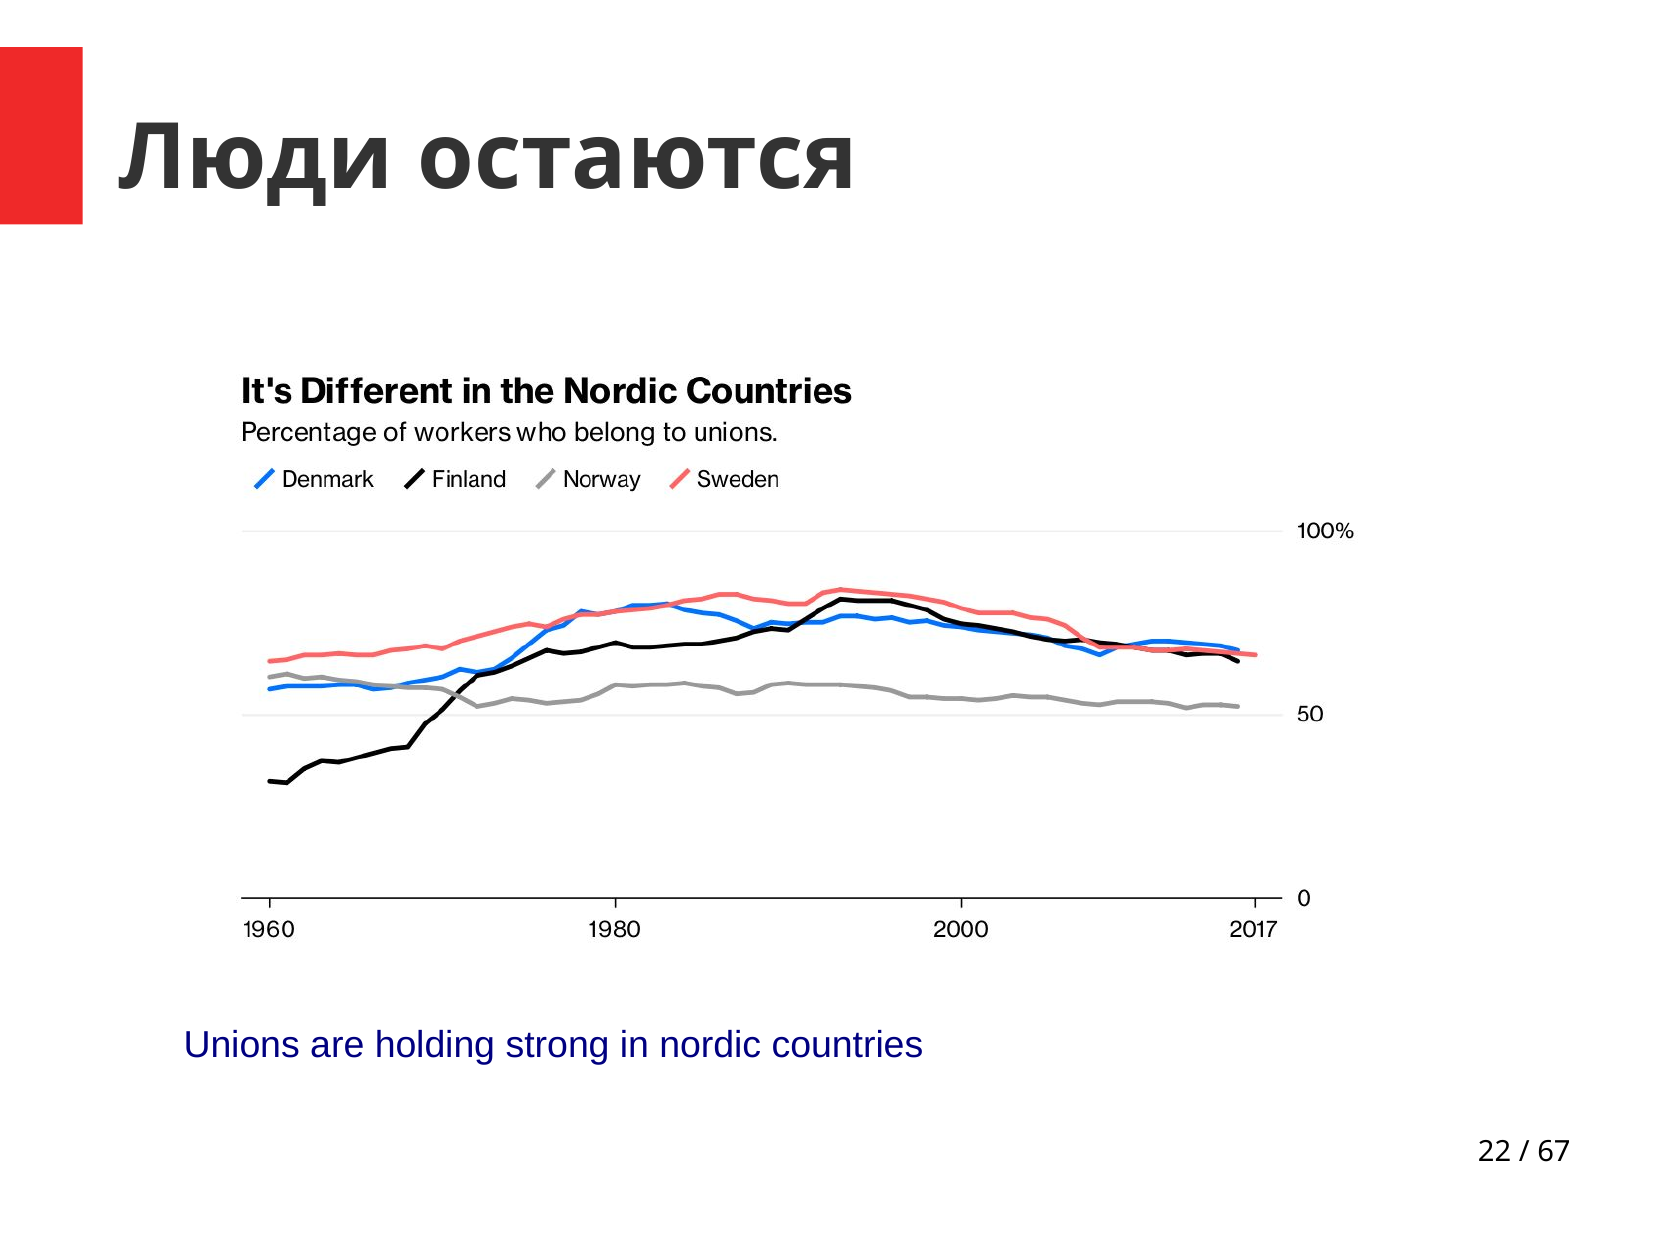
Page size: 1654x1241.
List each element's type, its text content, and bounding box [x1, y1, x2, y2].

text_box Unions are holding strong in nordic countries [168, 1016, 1264, 1087]
picture [212, 342, 1381, 956]
title Люди остаются [118, 49, 1571, 257]
